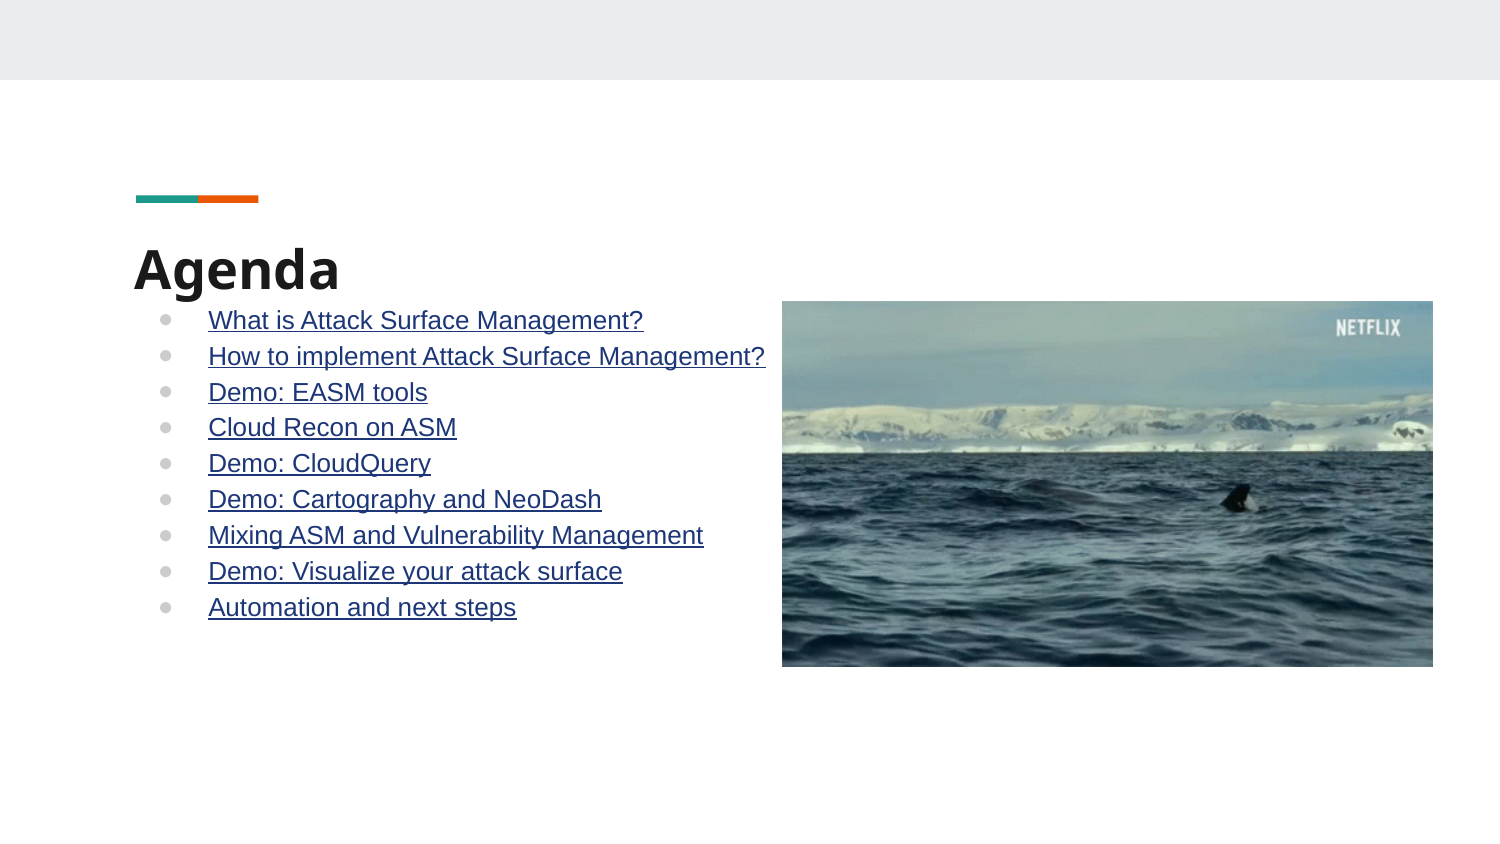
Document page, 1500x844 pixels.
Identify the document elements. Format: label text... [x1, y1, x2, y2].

title Agenda [119, 216, 662, 283]
picture [782, 301, 1433, 667]
list What is Attack Surface Management? How to implement Attack Surface Management? Demo: EASM tools Cloud Recon on ASM Demo: CloudQuery Demo: Cartography and NeoDash Mixing ASM and Vulnerability Management Demo: Visualize your attack surface Automation and next steps [118, 283, 800, 779]
